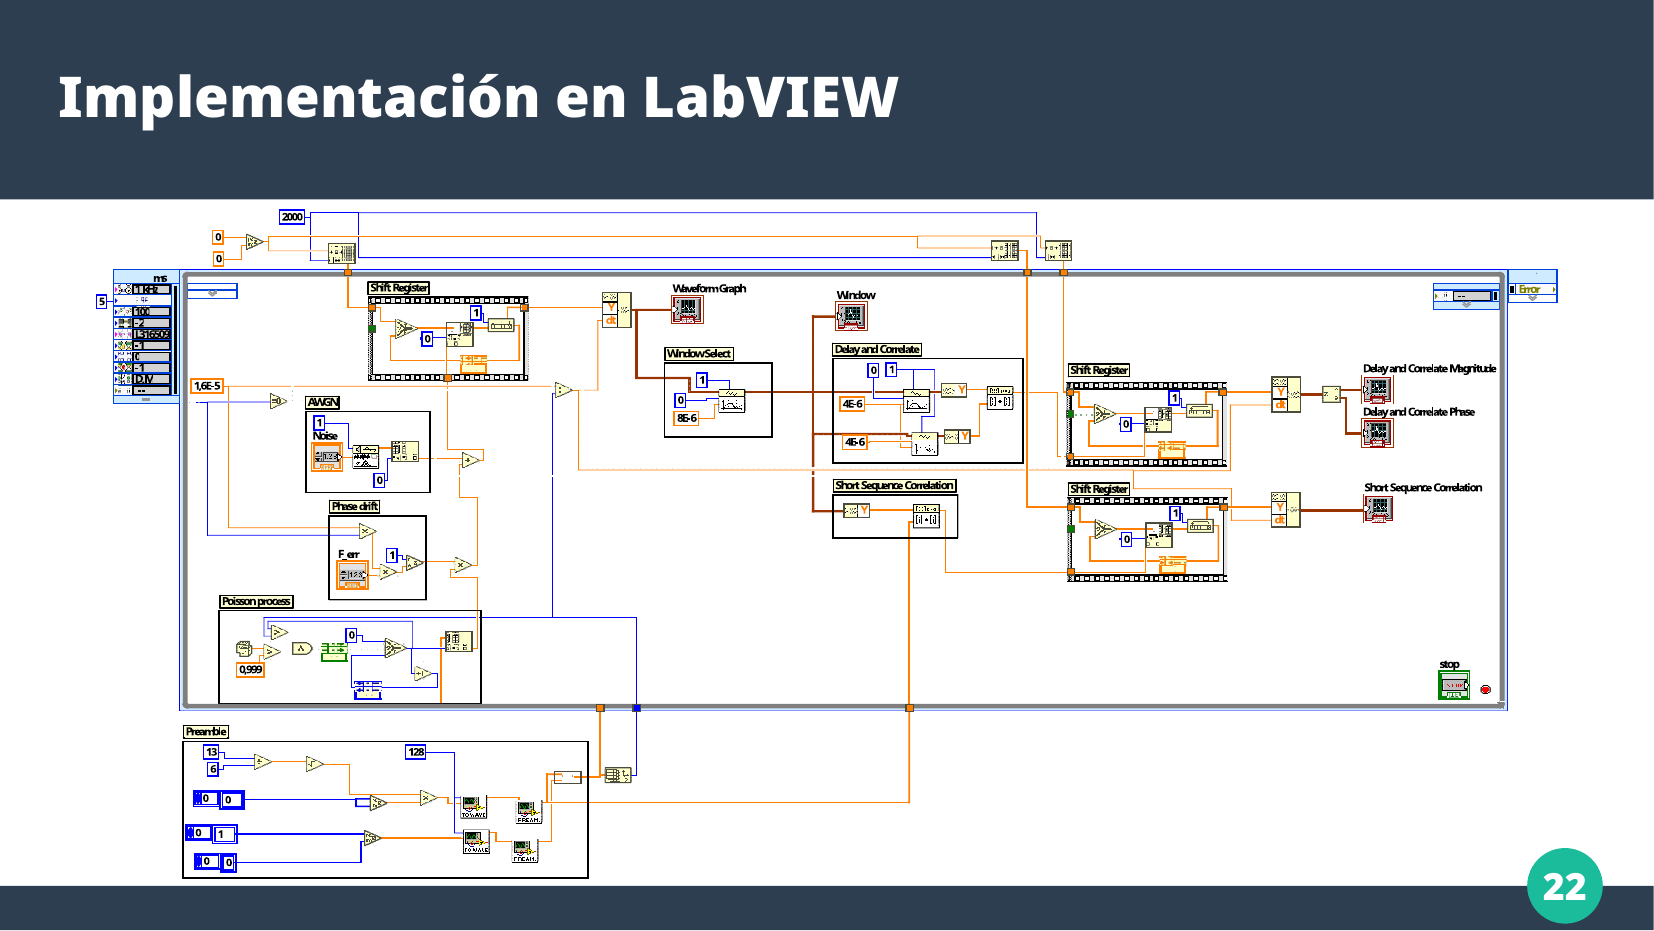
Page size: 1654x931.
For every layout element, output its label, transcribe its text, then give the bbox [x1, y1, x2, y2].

title Implementación en LabVIEW [59, 37, 1595, 155]
picture [95, 209, 1559, 879]
